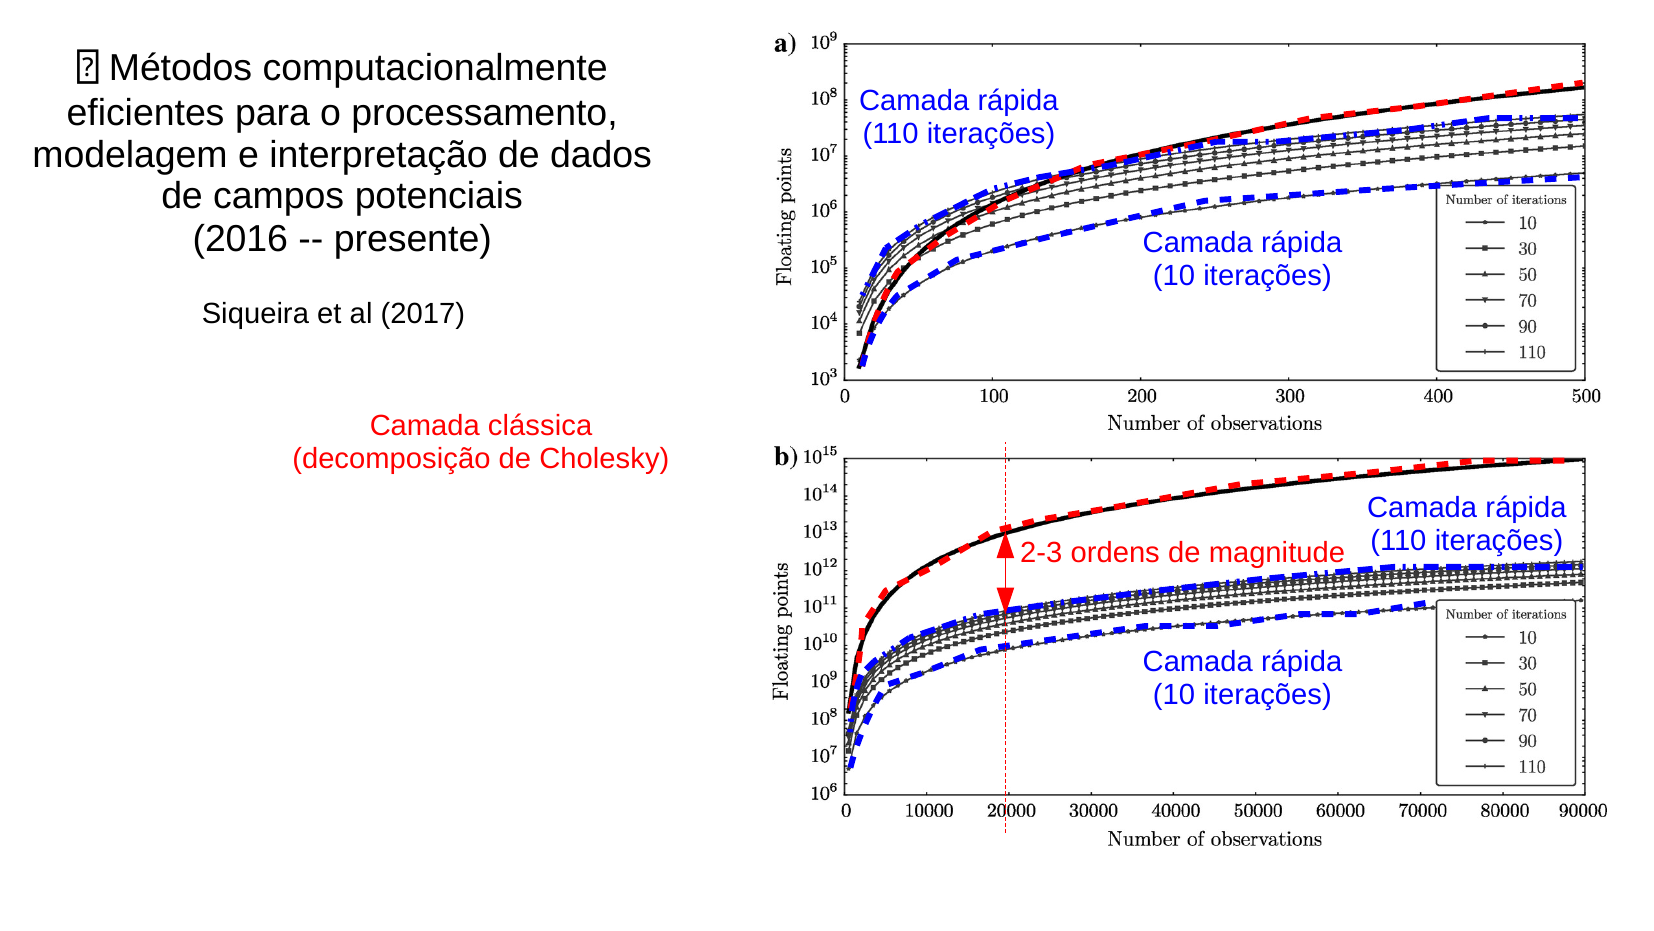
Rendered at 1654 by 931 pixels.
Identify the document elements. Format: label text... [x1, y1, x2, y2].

text_box Camada clássica (decomposição de Cholesky) [277, 401, 686, 515]
picture [772, 31, 1607, 846]
text_box Siqueira et al (2017) [85, 289, 582, 337]
text_box Camada rápida (10 iterações) [1127, 218, 1359, 331]
text_box Camada rápida (10 iterações) [1127, 637, 1359, 751]
text_box Camada rápida (110 iterações) [844, 76, 1075, 189]
text_box 2-3 ordens de magnitude [1005, 528, 1366, 576]
text_box Camada rápida (110 iterações) [1352, 484, 1583, 597]
text_box ⍰ Métodos computacionalmente eficientes para o processamento, modelagem e interpretação de dados de campos potenciais (2016 -- presente) [17, 32, 674, 272]
